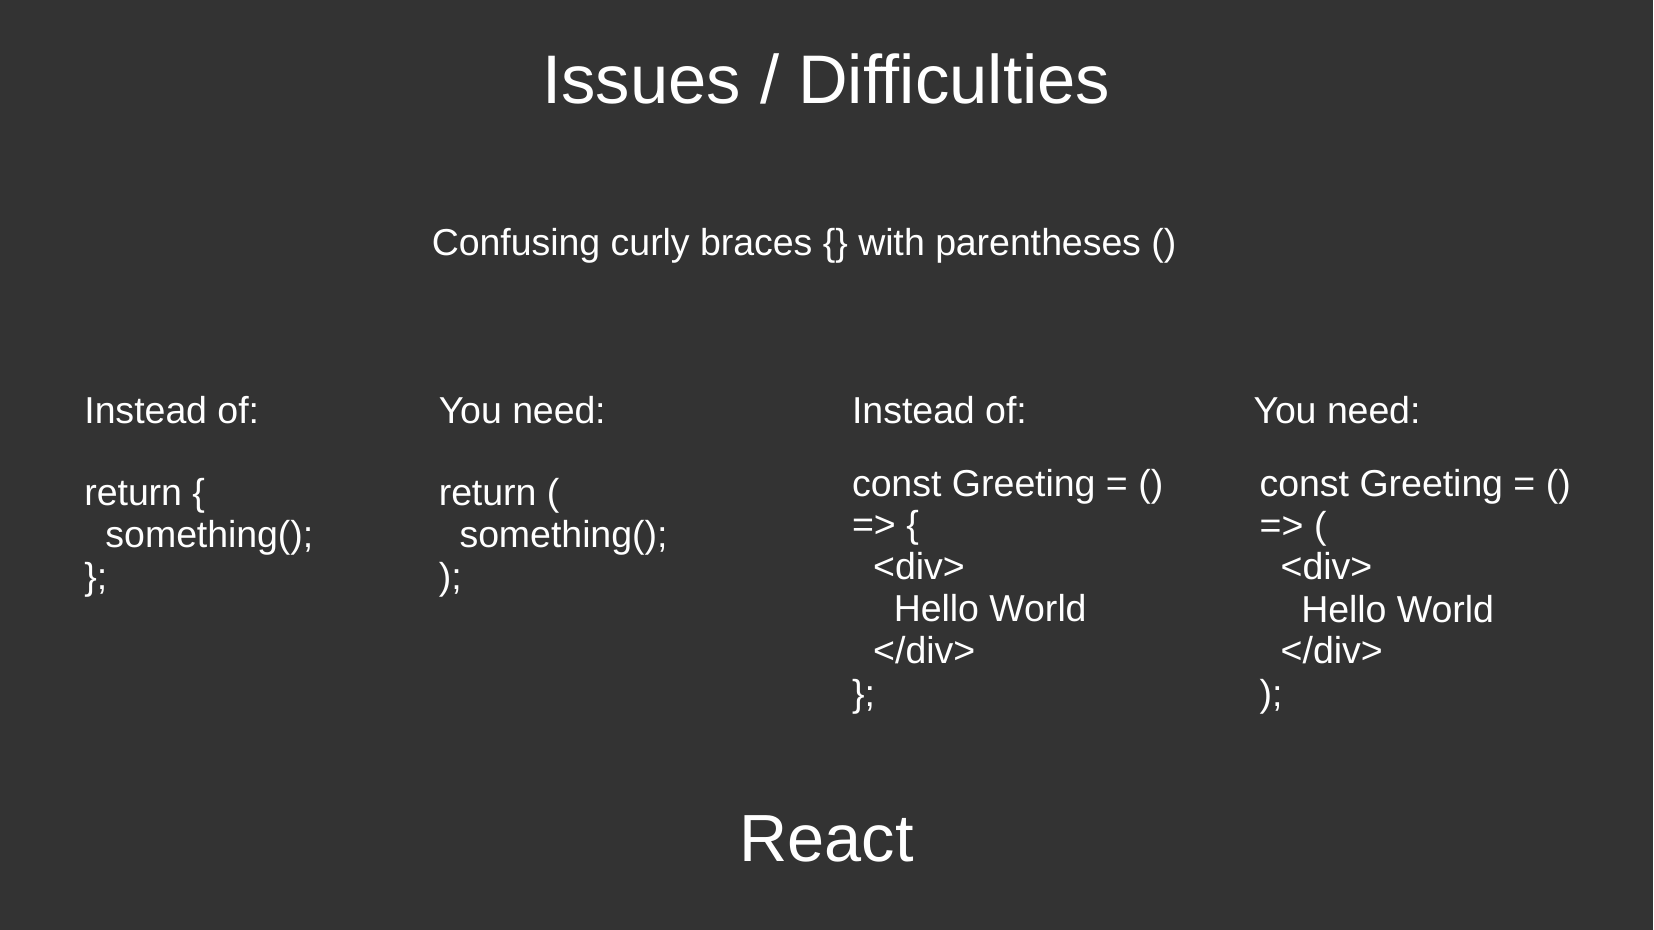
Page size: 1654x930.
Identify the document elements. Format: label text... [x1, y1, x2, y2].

text_box const Greeting = () => { <div> Hello World </div> }; [837, 454, 1198, 722]
text_box You need: [1238, 382, 1599, 440]
title React [82, 734, 1571, 930]
text_box Instead of: [69, 382, 423, 440]
text_box return ( something(); ); [423, 464, 784, 606]
text_box return { something(); }; [69, 464, 423, 606]
text_box Instead of: [837, 382, 1198, 440]
title Issues / Difficulties [82, 1, 1571, 157]
text_box const Greeting = () => ( <div> Hello World </div> ); [1244, 454, 1605, 722]
text_box Confusing curly braces {} with parentheses () [417, 213, 1199, 271]
text_box You need: [423, 382, 784, 440]
